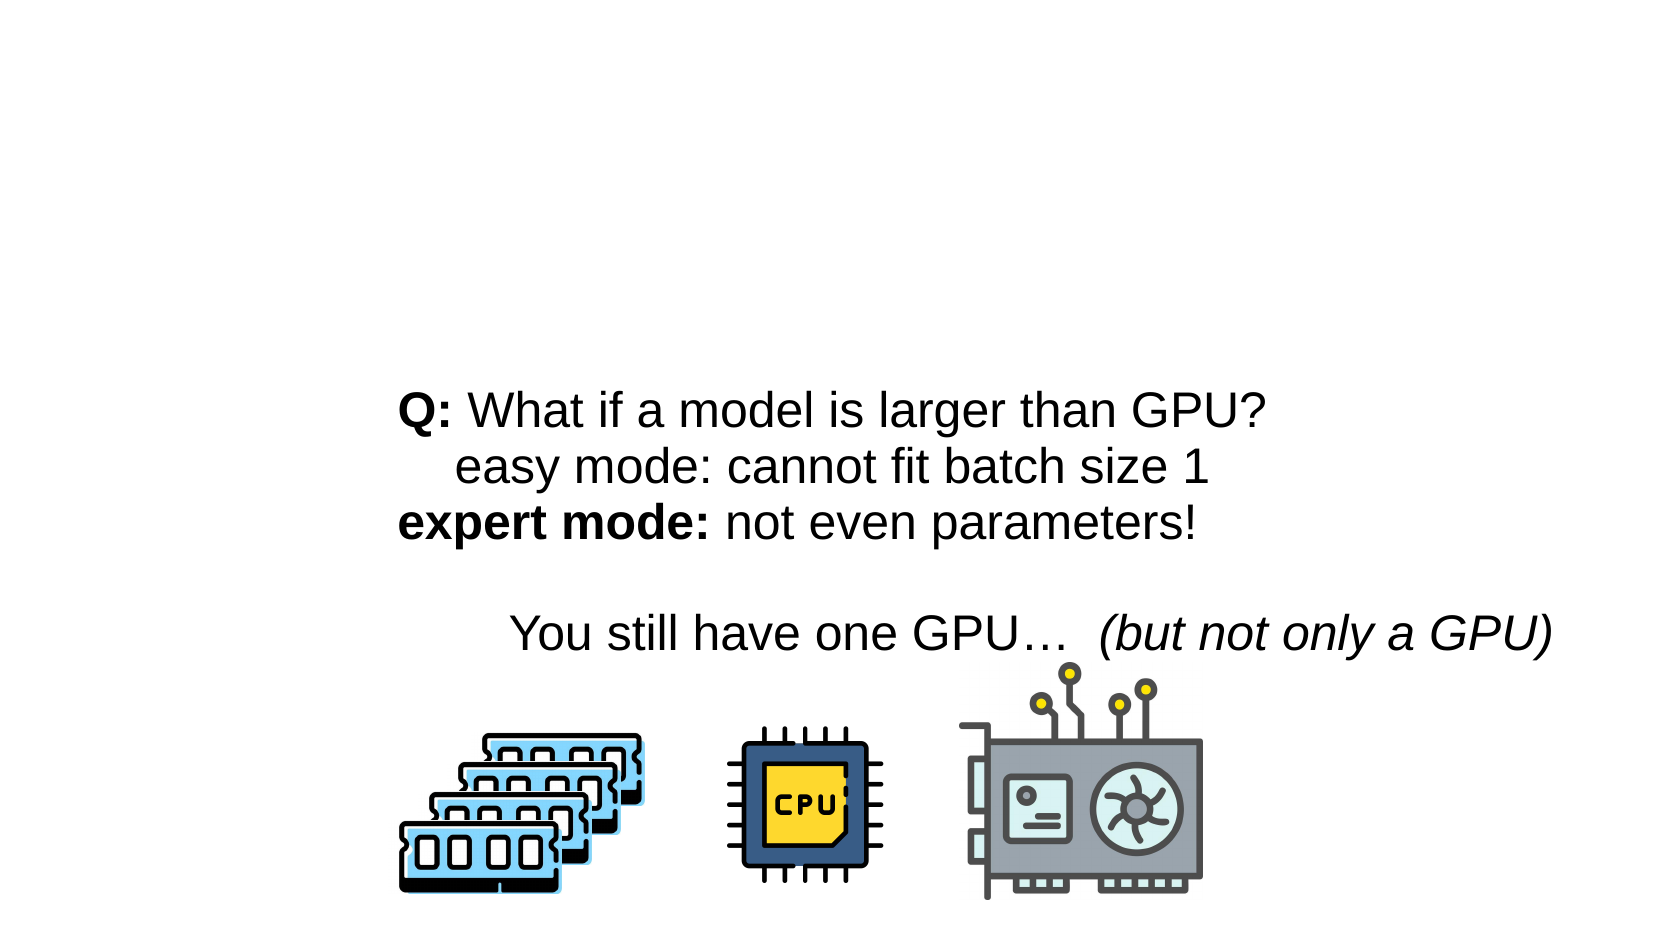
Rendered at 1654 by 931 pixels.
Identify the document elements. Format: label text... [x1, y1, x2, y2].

picture [720, 719, 890, 890]
picture [388, 732, 645, 894]
picture [959, 662, 1203, 901]
subtitle Q: What if a model is larger than GPU? easy mode: cannot fit batch size 1 expert mode: not even parameters! You still have one GPU… (but not only a GPU) [88, 335, 1577, 876]
